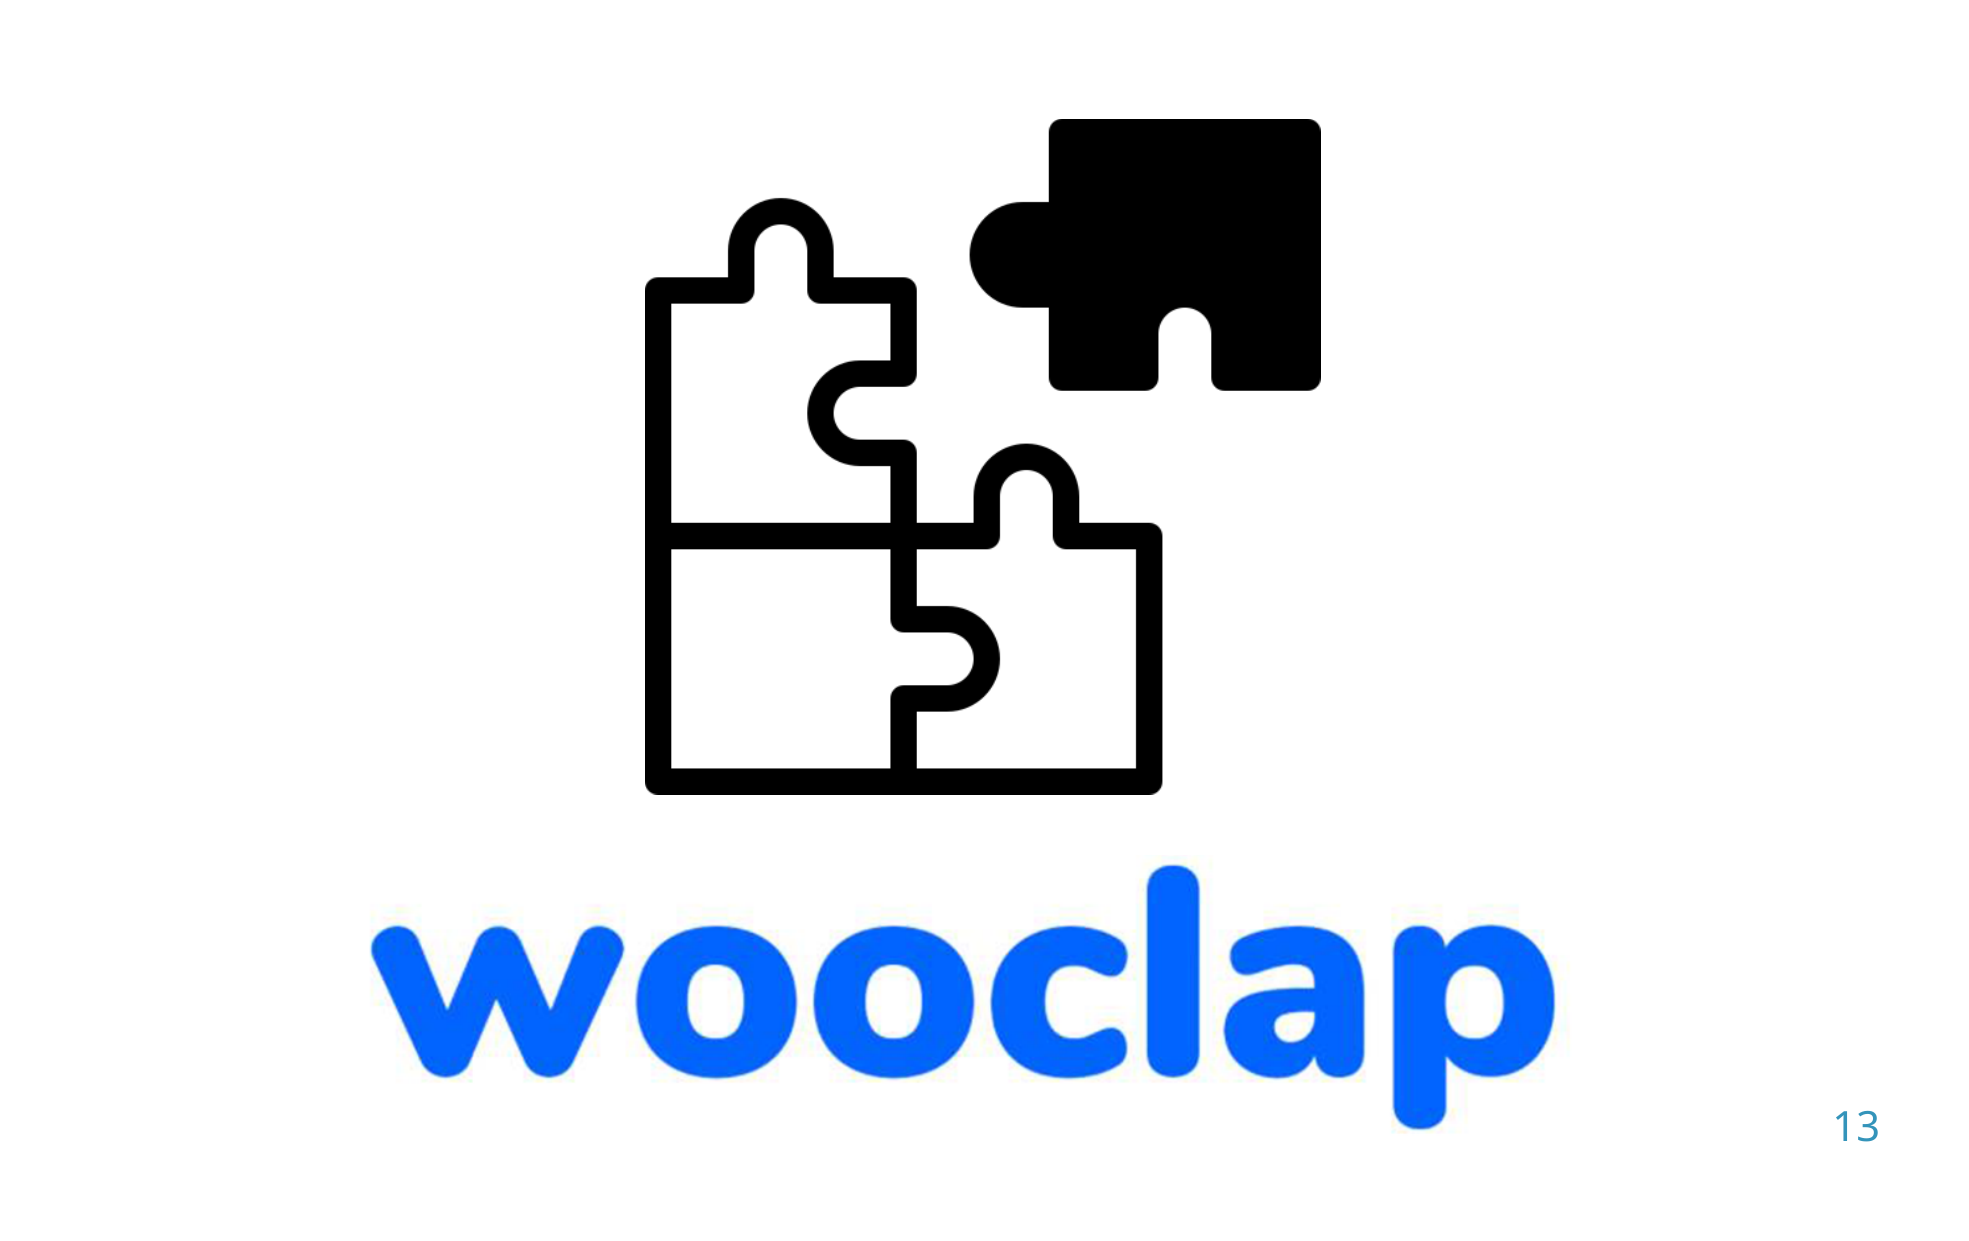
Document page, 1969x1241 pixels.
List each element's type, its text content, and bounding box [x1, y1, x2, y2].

picture [345, 855, 1576, 1171]
picture [645, 119, 1321, 796]
text_box <number> [1723, 1069, 1896, 1159]
